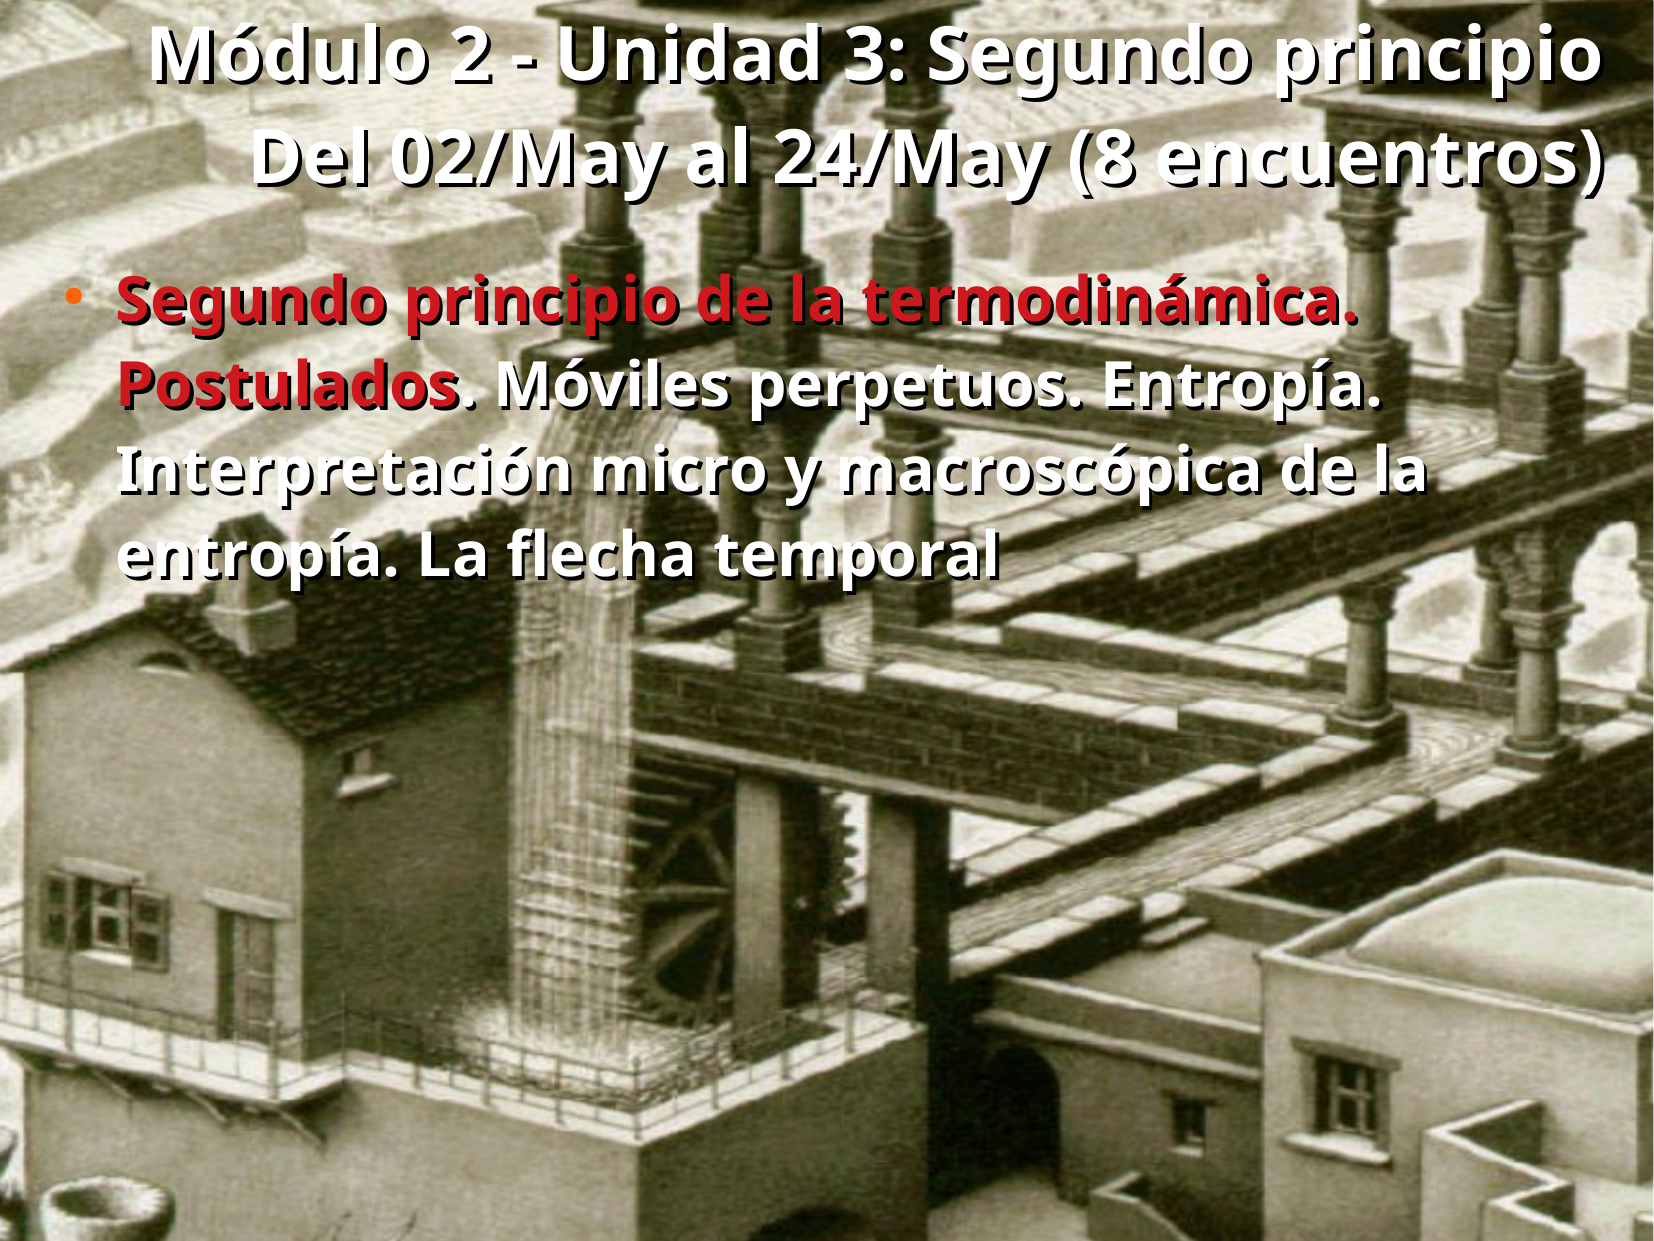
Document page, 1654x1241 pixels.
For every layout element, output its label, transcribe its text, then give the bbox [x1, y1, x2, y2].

picture [0, 0, 1654, 1241]
list Segundo principio de la termodinámica. Postulados. Móviles perpetuos. Entropía. Interpretación micro y macroscópica de la entropía. La flecha temporal [45, 255, 1606, 1156]
title Módulo 2 - Unidad 3: Segundo principio Del 02/May al 24/May (8 encuentros) [45, 11, 1606, 195]
